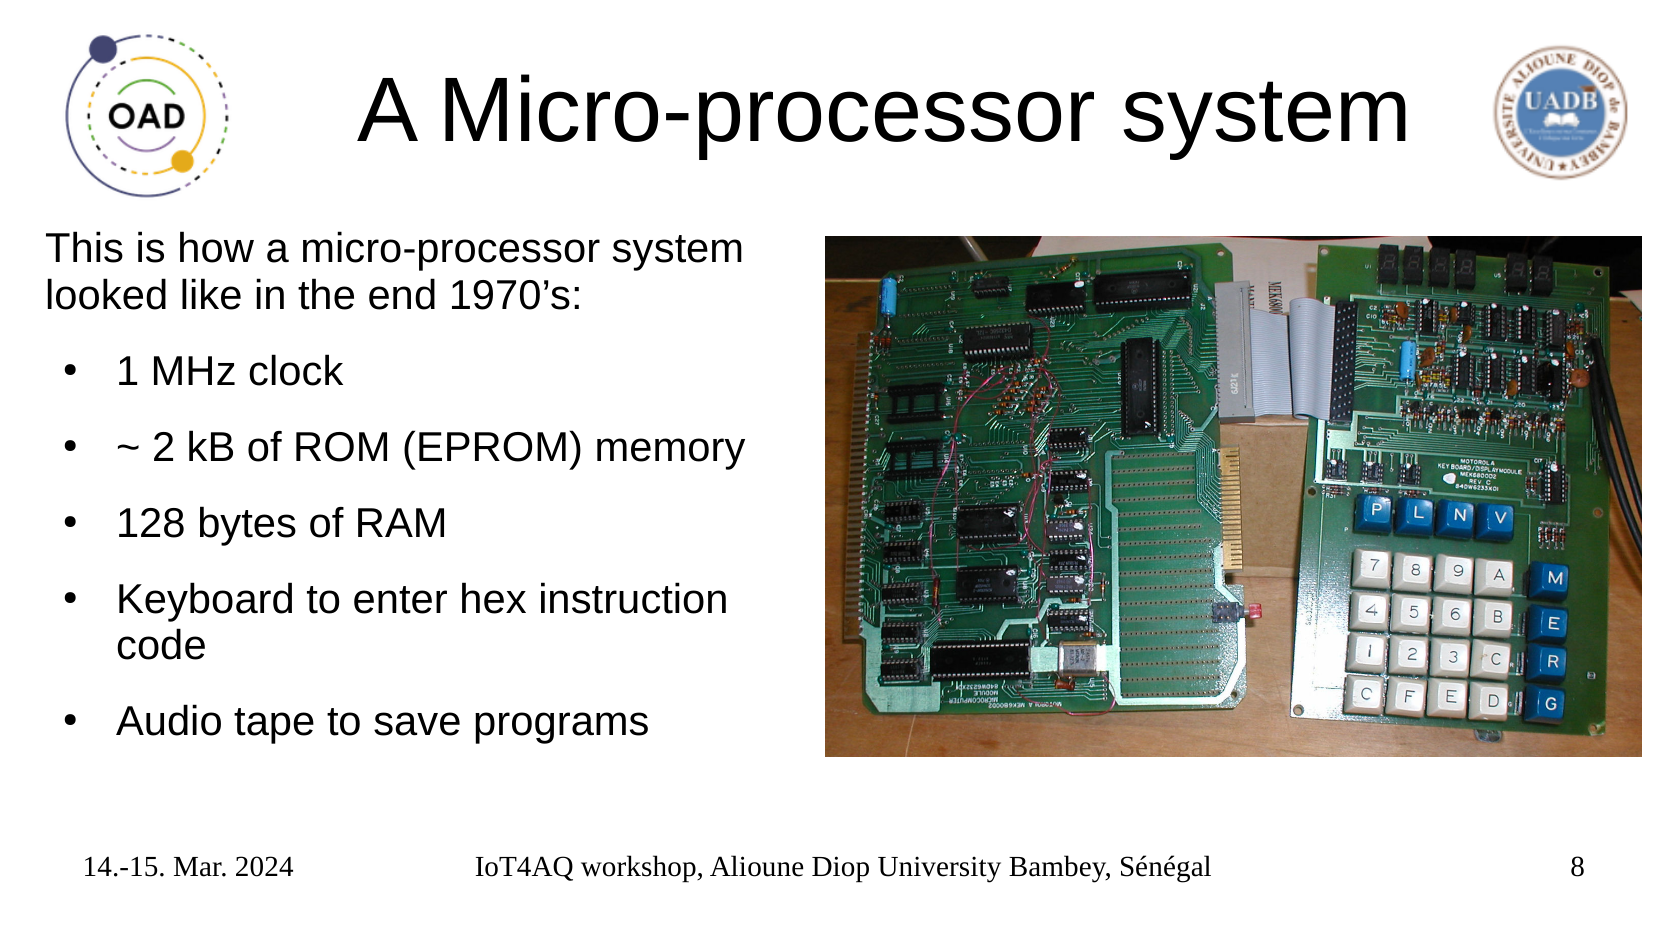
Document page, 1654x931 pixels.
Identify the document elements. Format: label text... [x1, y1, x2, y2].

picture [1482, 37, 1641, 188]
picture [825, 236, 1642, 757]
picture [25, 20, 263, 218]
title A Micro-processor system [301, 32, 1469, 188]
list This is how a micro-processor system looked like in the end 1970’s: 1 MHz clock ~ 2 kB of ROM (EPROM) memory 128 bytes of RAM Keyboard to enter hex instruction code Audio tape to save programs [45, 225, 826, 765]
